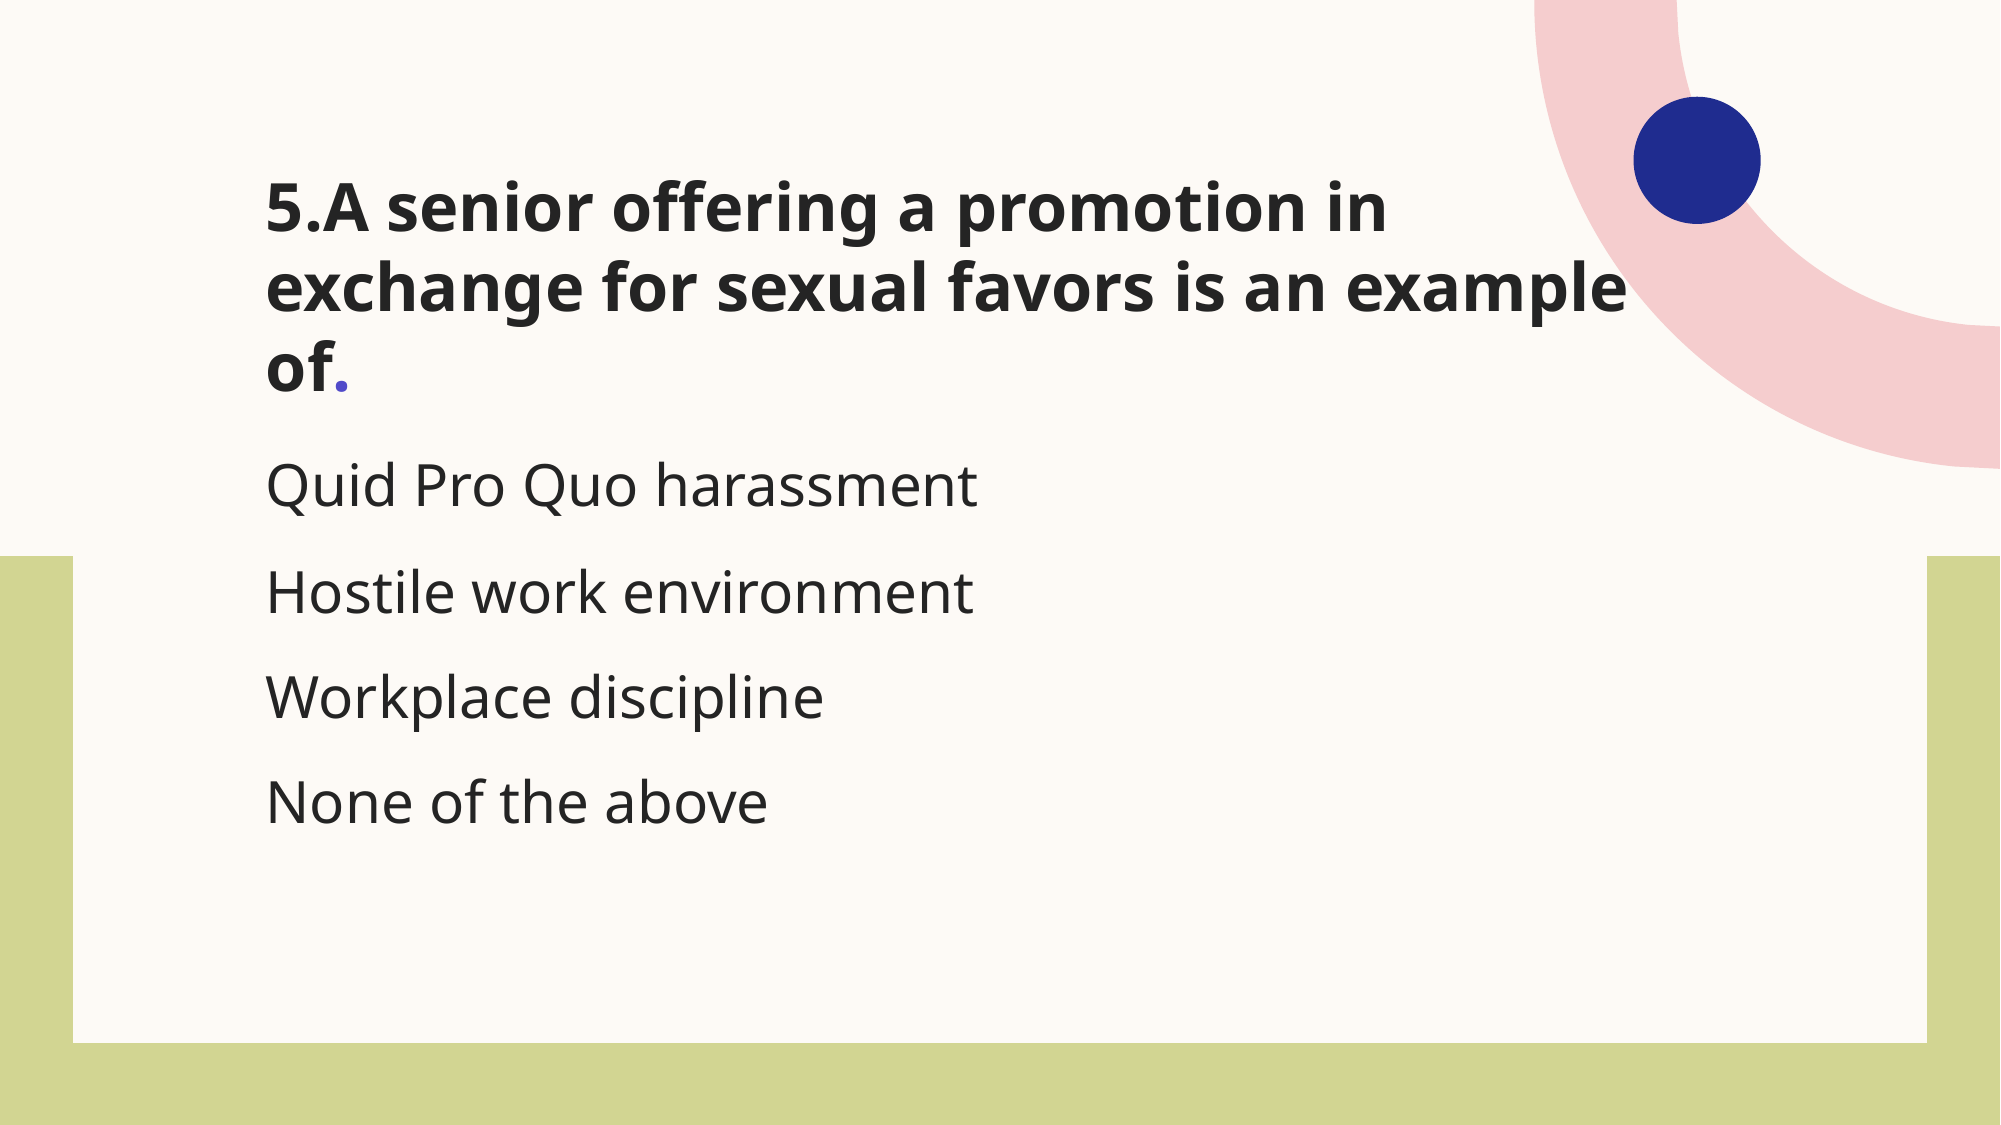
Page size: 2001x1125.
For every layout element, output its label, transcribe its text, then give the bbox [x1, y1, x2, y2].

text_box 5.A senior offering a promotion in exchange for sexual favors is an example of. [250, 112, 1683, 426]
text_box Workplace discipline [250, 652, 1253, 739]
text_box Hostile work environment [250, 547, 1253, 634]
text_box Quid Pro Quo harassment [250, 441, 1253, 527]
text_box None of the above [250, 757, 1253, 844]
